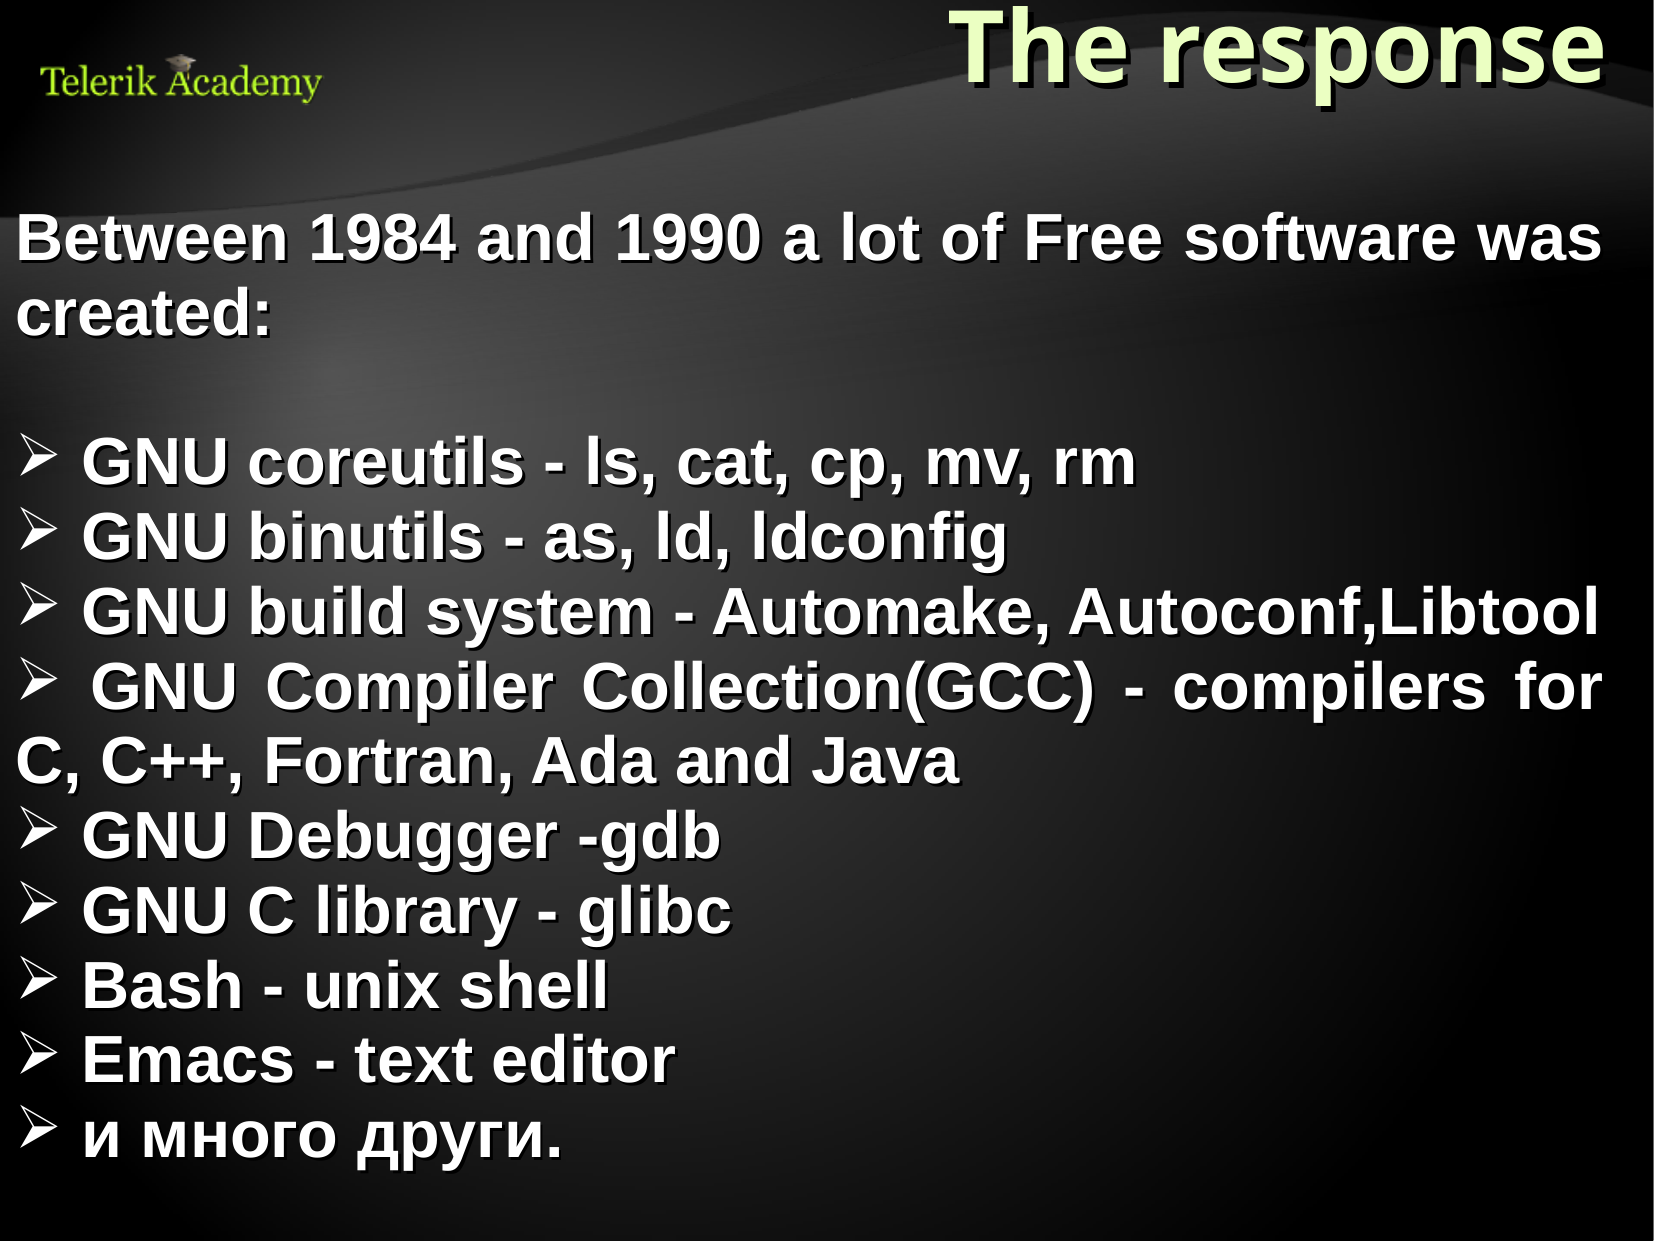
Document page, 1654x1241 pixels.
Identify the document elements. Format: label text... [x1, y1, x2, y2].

subtitle Between 1984 and 1990 a lot of Free software was created: GNU coreutils - ls, cat, cp, mv, rm GNU binutils - as, ld, ldconfig GNU build system - Automake, Autoconf,Libtool GNU Compiler Collection(GCC) - compilers for C, C++, Fortran, Ada and Java GNU Debugger -gdb GNU C library - glibc Bash - unix shell Emacs - text editor и много други. [15, 199, 1606, 1172]
picture [0, 0, 1654, 1241]
title The response [120, 0, 1609, 148]
